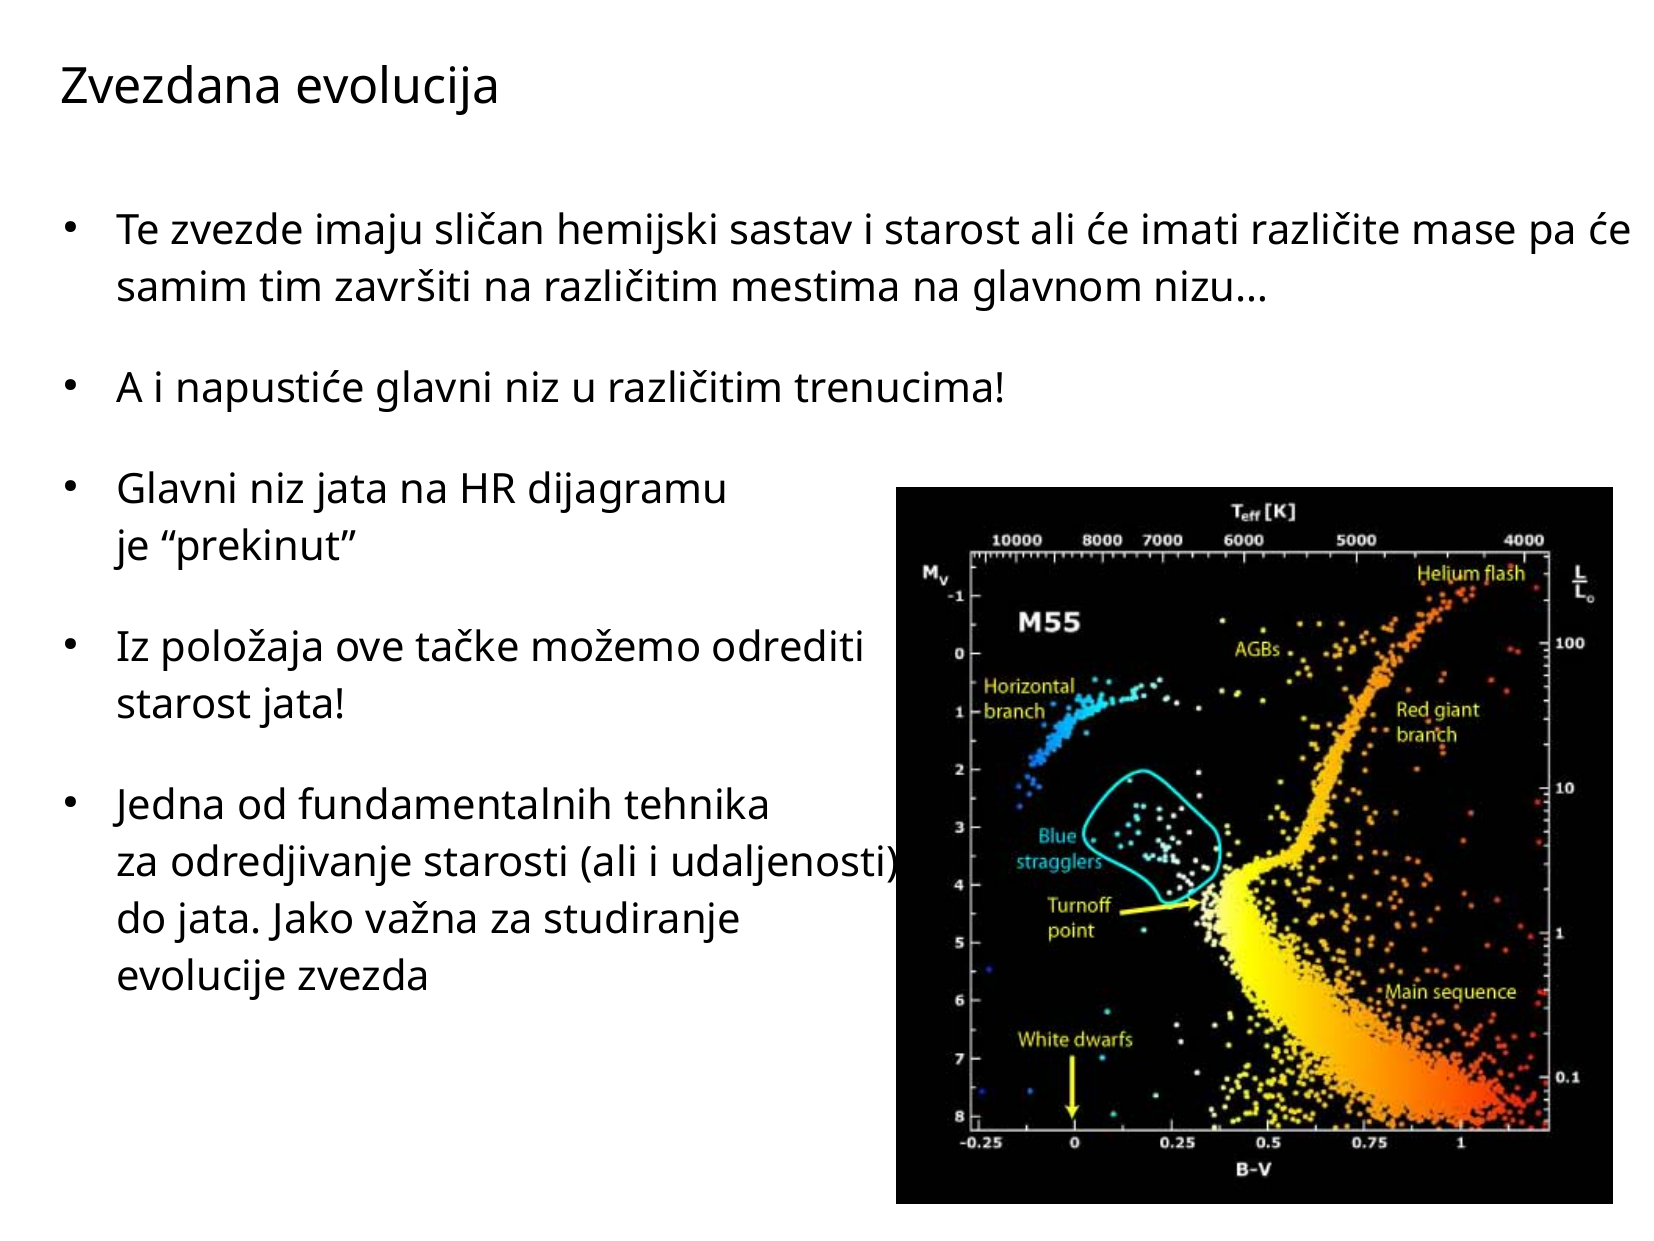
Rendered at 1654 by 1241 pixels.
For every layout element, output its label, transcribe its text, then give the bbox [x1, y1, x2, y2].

list Te zvezde imaju sličan hemijski sastav i starost ali će imati različite mase pa će samim tim završiti na različitim mestima na glavnom nizu… A i napustiće glavni niz u različitim trenucima! Glavni niz jata na HR dijagramu je “prekinut” Iz položaja ove tačke možemo odrediti starost jata! Jedna od fundamentalnih tehnika za odredjivanje starosti (ali i udaljenosti) do jata. Jako važna za studiranje evolucije zvezda [45, 199, 1635, 1173]
picture [896, 487, 1613, 1204]
title Zvezdana evolucija [59, 17, 1648, 150]
